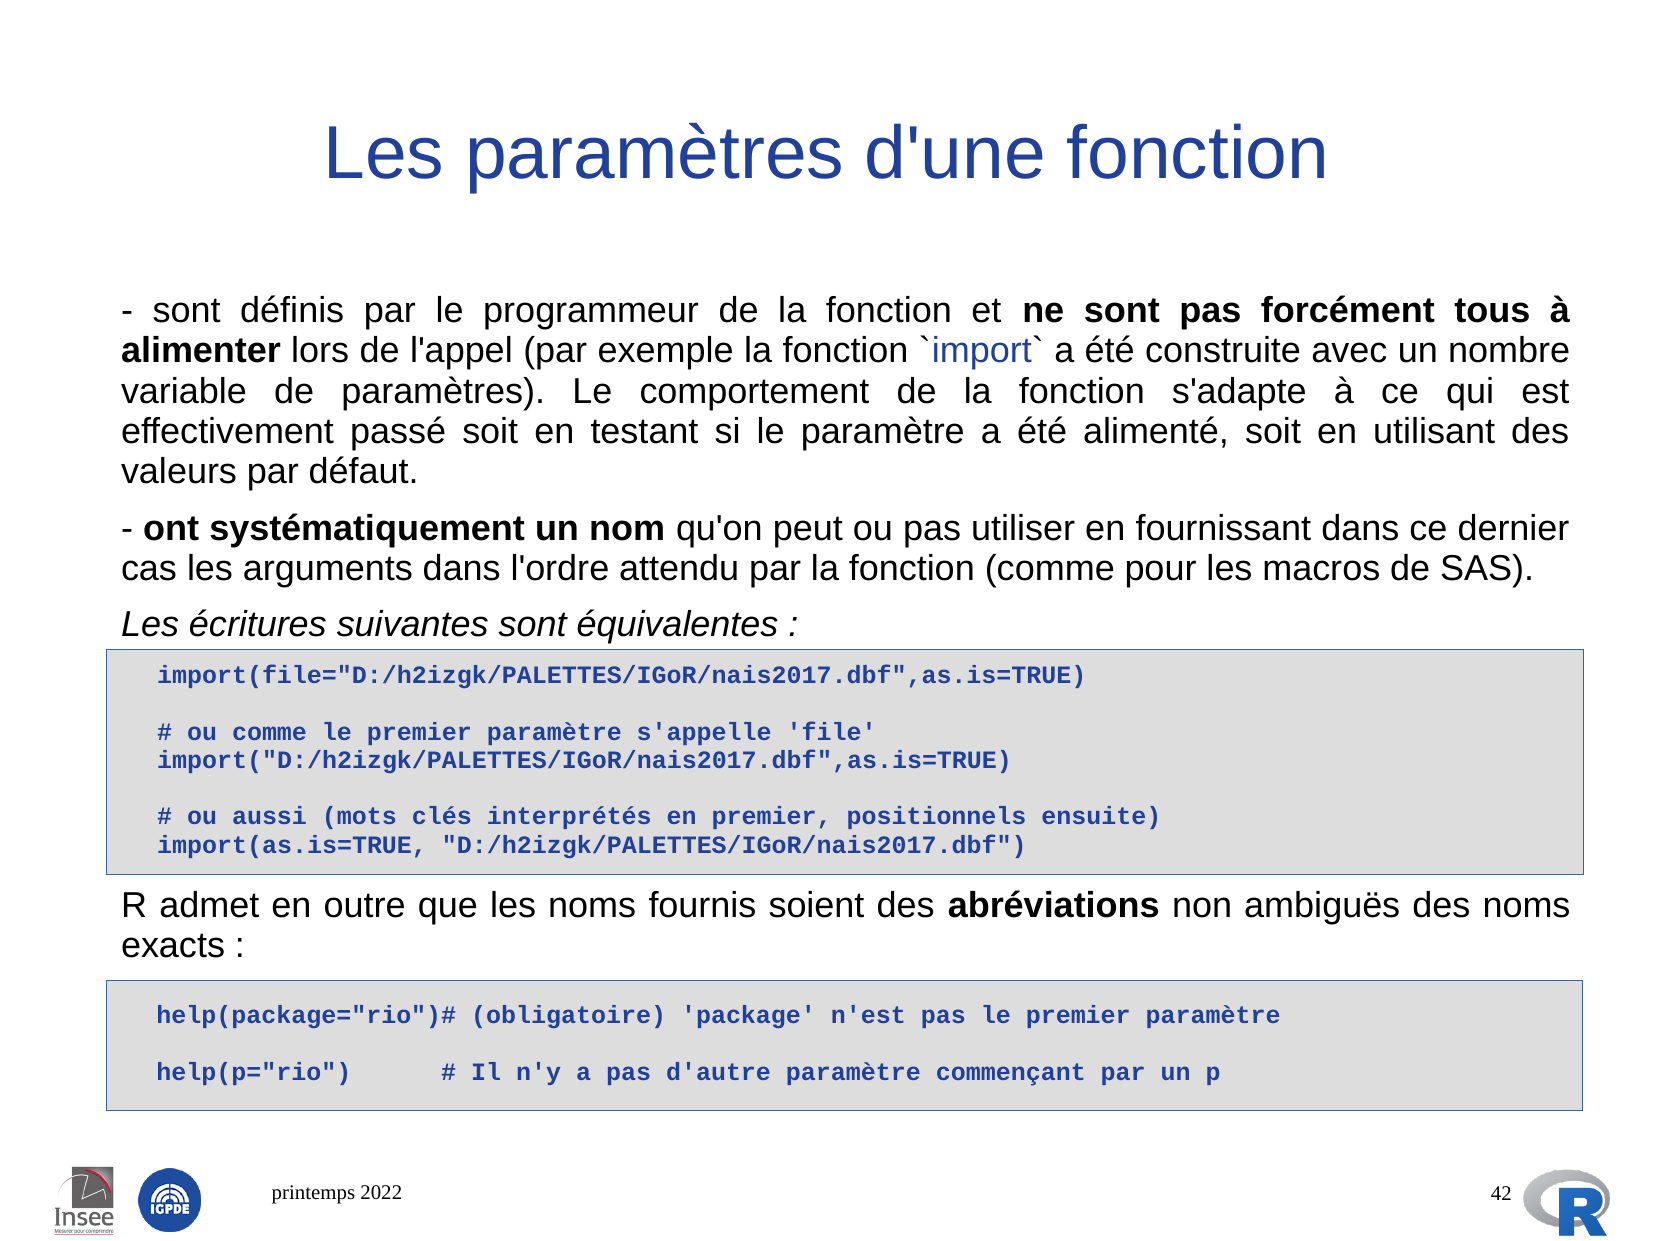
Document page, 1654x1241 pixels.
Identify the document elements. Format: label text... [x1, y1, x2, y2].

text_box help(package="rio")# (obligatoire) 'package' n'est pas le premier paramètre help(p="rio") # Il n'y a pas d'autre paramètre commençant par un p [106, 980, 1583, 1111]
title Les paramètres d'une fonction [82, 49, 1571, 257]
picture [138, 1168, 201, 1232]
list - sont définis par le programmeur de la fonction et ne sont pas forcément tous à alimenter lors de l'appel (par exemple la fonction `import` a été construite avec un nombre variable de paramètres). Le comportement de la fonction s'adapte à ce qui est effectivement passé soit en testant si le paramètre a été alimenté, soit en utilisant des valeurs par défaut. - ont systématiquement un nom qu'on peut ou pas utiliser en fournissant dans ce dernier cas les arguments dans l'ordre attendu par la fonction (comme pour les macros de SAS). Les écritures suivantes sont équivalentes : R admet en outre que les noms fournis soient des abréviations non ambiguës des noms exacts : [82, 290, 1571, 981]
picture [1523, 1169, 1610, 1236]
picture [47, 1163, 120, 1236]
text_box import(file="D:/h2izgk/PALETTES/IGoR/nais2017.dbf",as.is=TRUE) # ou comme le premier paramètre s'appelle 'file' import("D:/h2izgk/PALETTES/IGoR/nais2017.dbf",as.is=TRUE) # ou aussi (mots clés interprétés en premier, positionnels ensuite) import(as.is=TRUE, "D:/h2izgk/PALETTES/IGoR/nais2017.dbf") [106, 649, 1584, 875]
